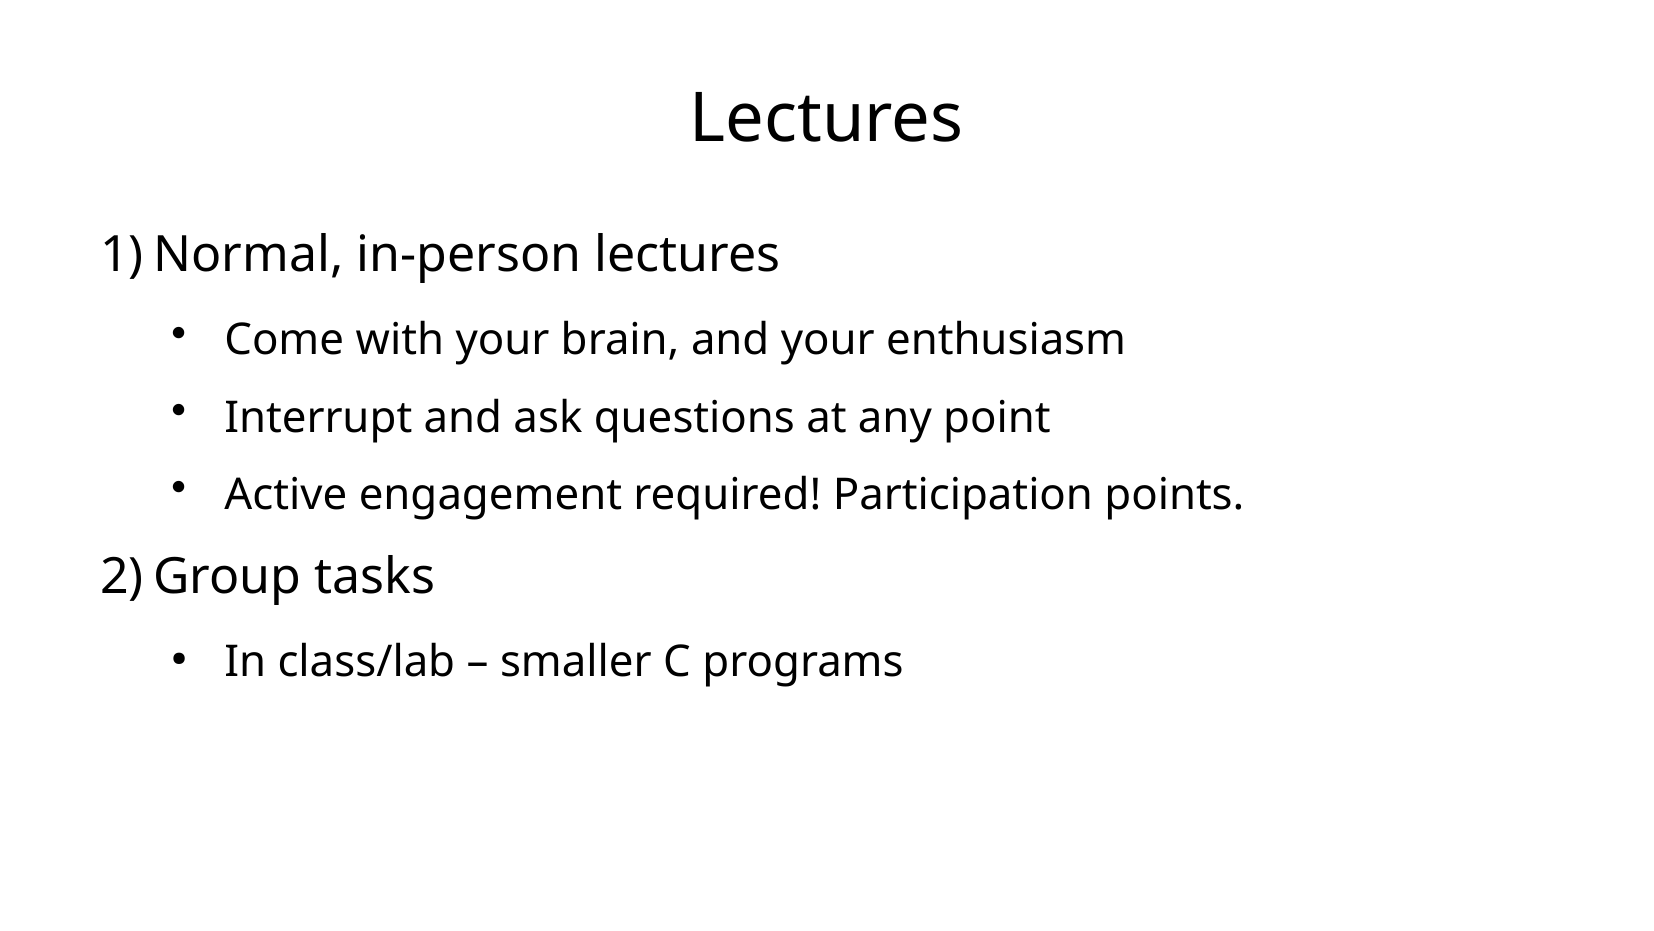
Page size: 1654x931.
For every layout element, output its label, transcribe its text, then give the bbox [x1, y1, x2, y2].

list Normal, in-person lectures Come with your brain, and your enthusiasm Interrupt and ask questions at any point Active engagement required! Participation points. Group tasks In class/lab – smaller C programs [82, 217, 1571, 832]
title Lectures [82, 37, 1571, 193]
